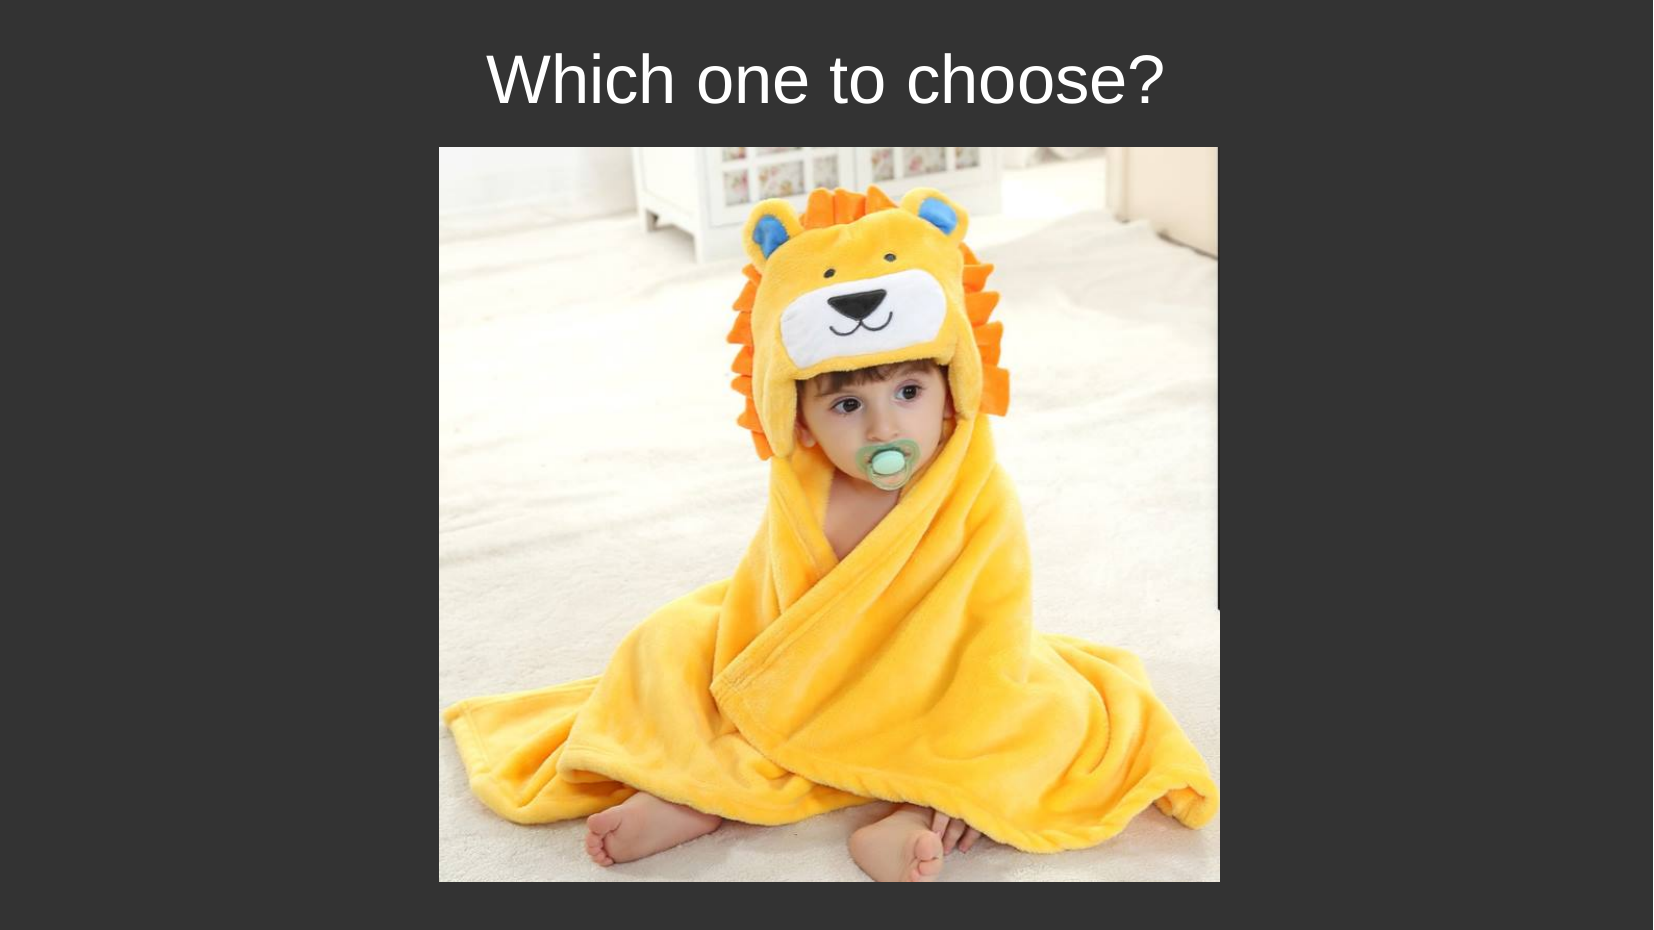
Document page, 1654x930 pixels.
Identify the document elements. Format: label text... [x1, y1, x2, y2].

picture [439, 147, 1220, 882]
title Which one to choose? [82, 1, 1571, 157]
